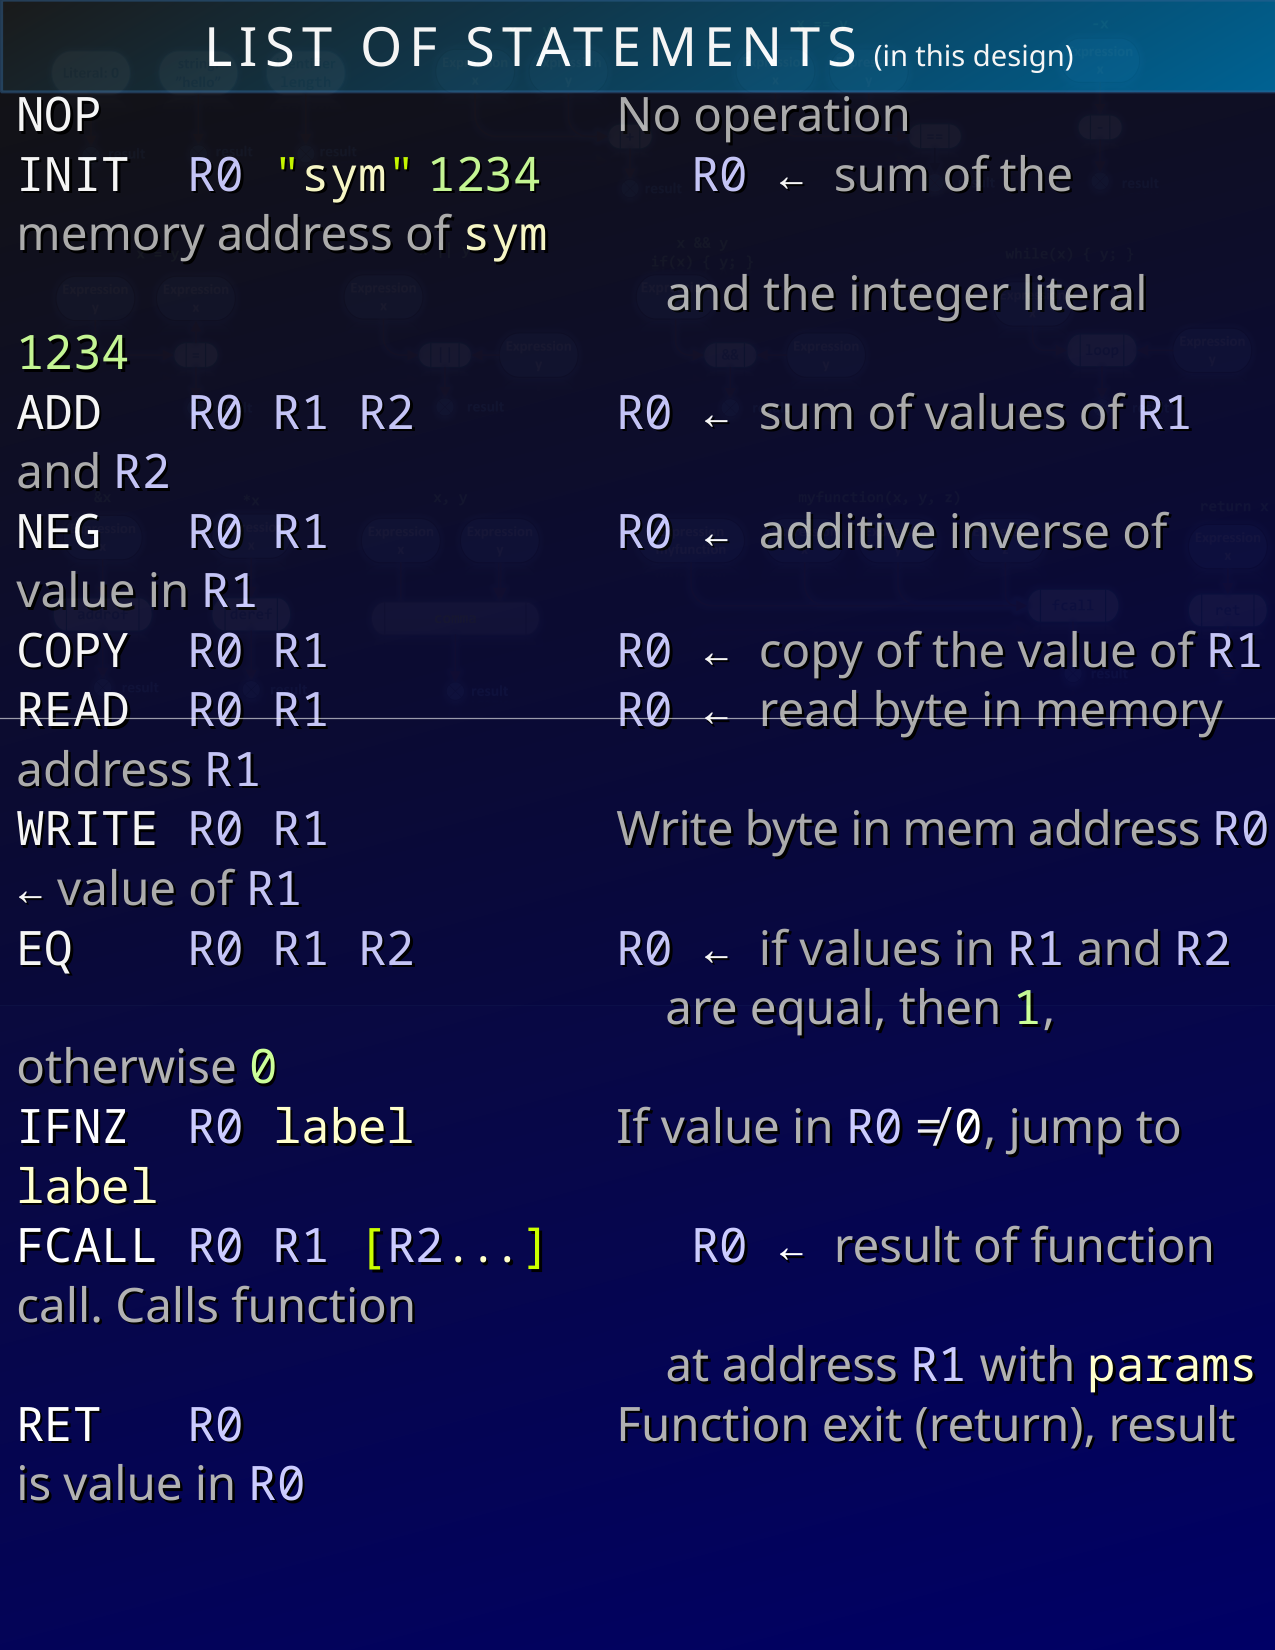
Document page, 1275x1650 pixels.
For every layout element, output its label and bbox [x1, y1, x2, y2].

picture [975, 51, 983, 65]
picture [953, 51, 962, 58]
picture [1009, 51, 1018, 58]
picture [1054, 51, 1062, 65]
picture [1032, 51, 1044, 72]
picture [917, 47, 924, 66]
picture [993, 51, 1005, 66]
picture [1067, 46, 1072, 70]
picture [0, 0, 1275, 1006]
picture [1031, 51, 1039, 65]
picture [933, 51, 941, 65]
